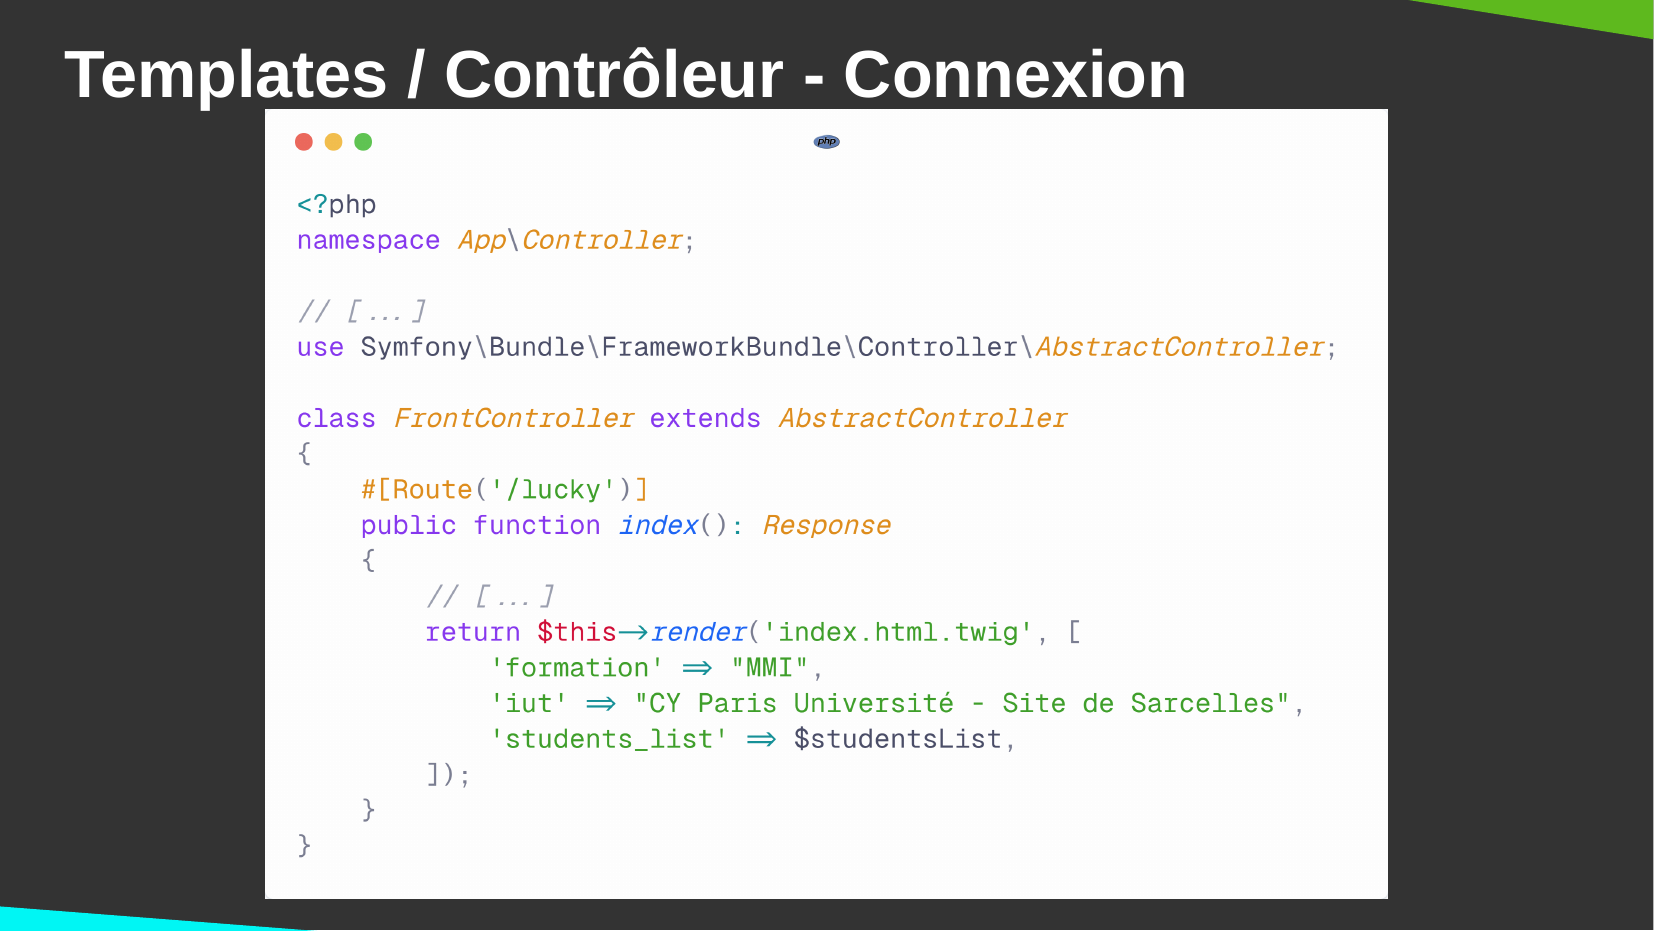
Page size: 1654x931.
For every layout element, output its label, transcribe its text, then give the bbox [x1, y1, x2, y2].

text_box [1408, 0, 1654, 40]
text_box [0, 906, 318, 931]
title Templates / Contrôleur - Connexion [64, 37, 1365, 113]
picture [265, 109, 1388, 899]
